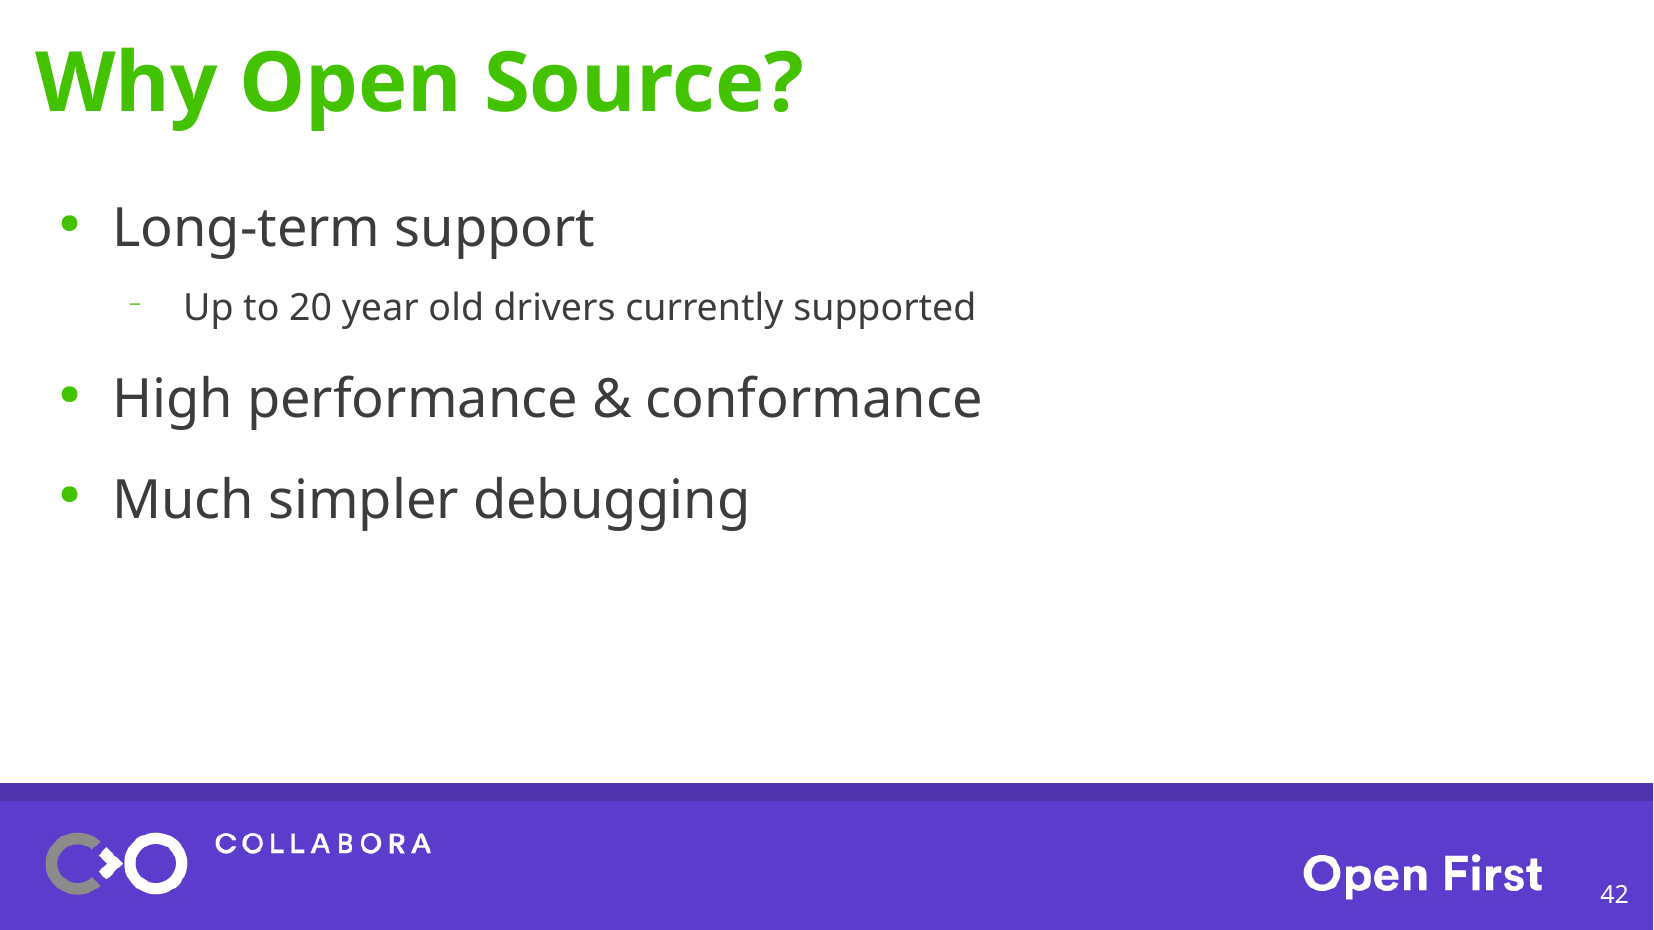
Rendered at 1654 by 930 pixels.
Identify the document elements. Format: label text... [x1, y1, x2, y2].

list Long-term support Up to 20 year old drivers currently supported High performance & conformance Much simpler debugging [41, 160, 1613, 804]
picture [0, 0, 1654, 930]
title Why Open Source? [35, 28, 1608, 192]
